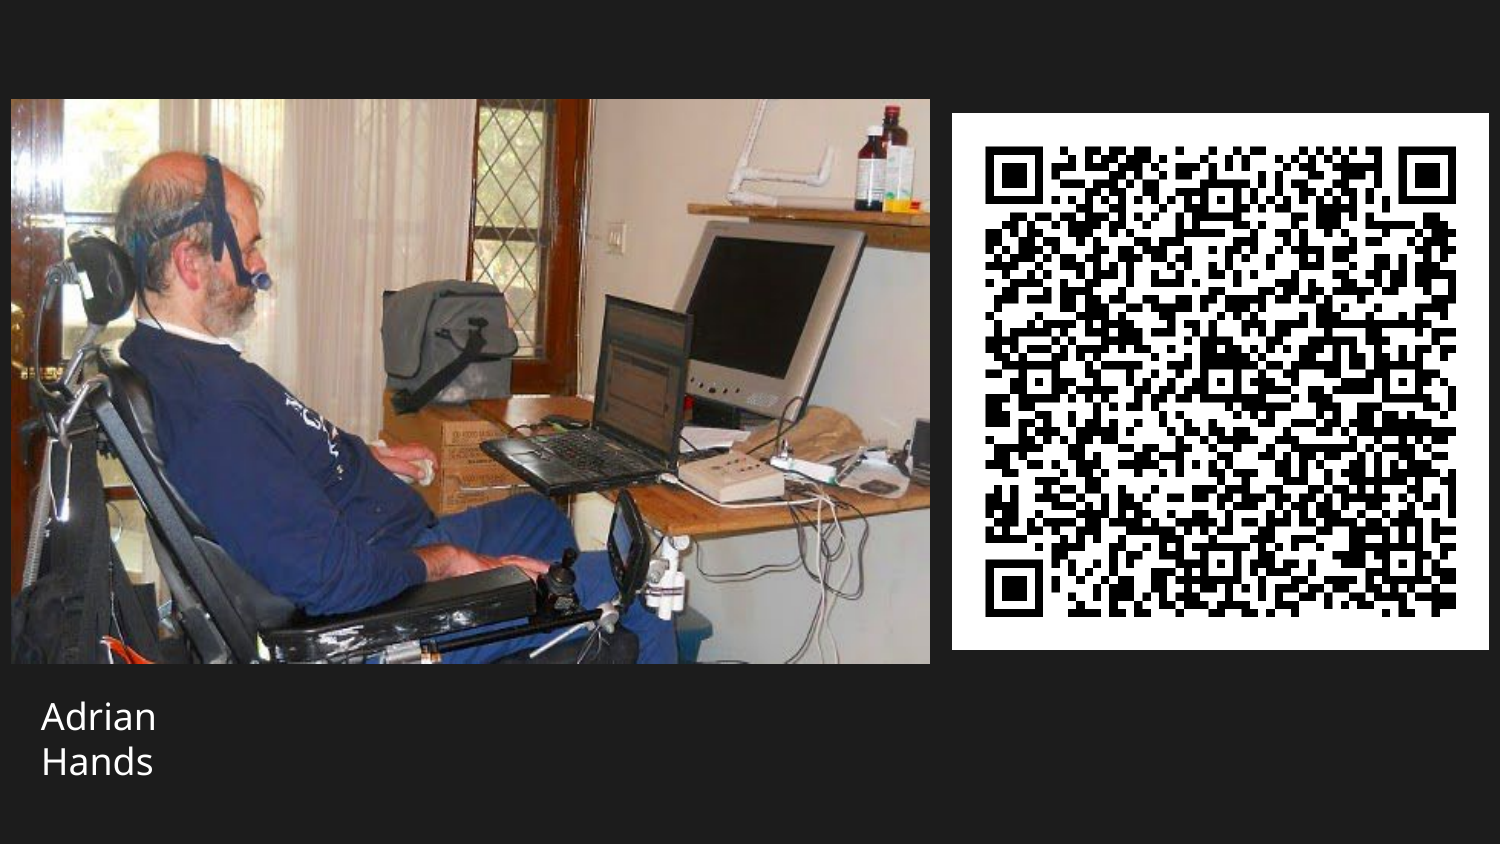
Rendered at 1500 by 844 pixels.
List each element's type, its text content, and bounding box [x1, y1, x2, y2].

picture [952, 113, 1489, 651]
text_box Adrian Hands [25, 677, 231, 744]
picture [11, 99, 930, 664]
